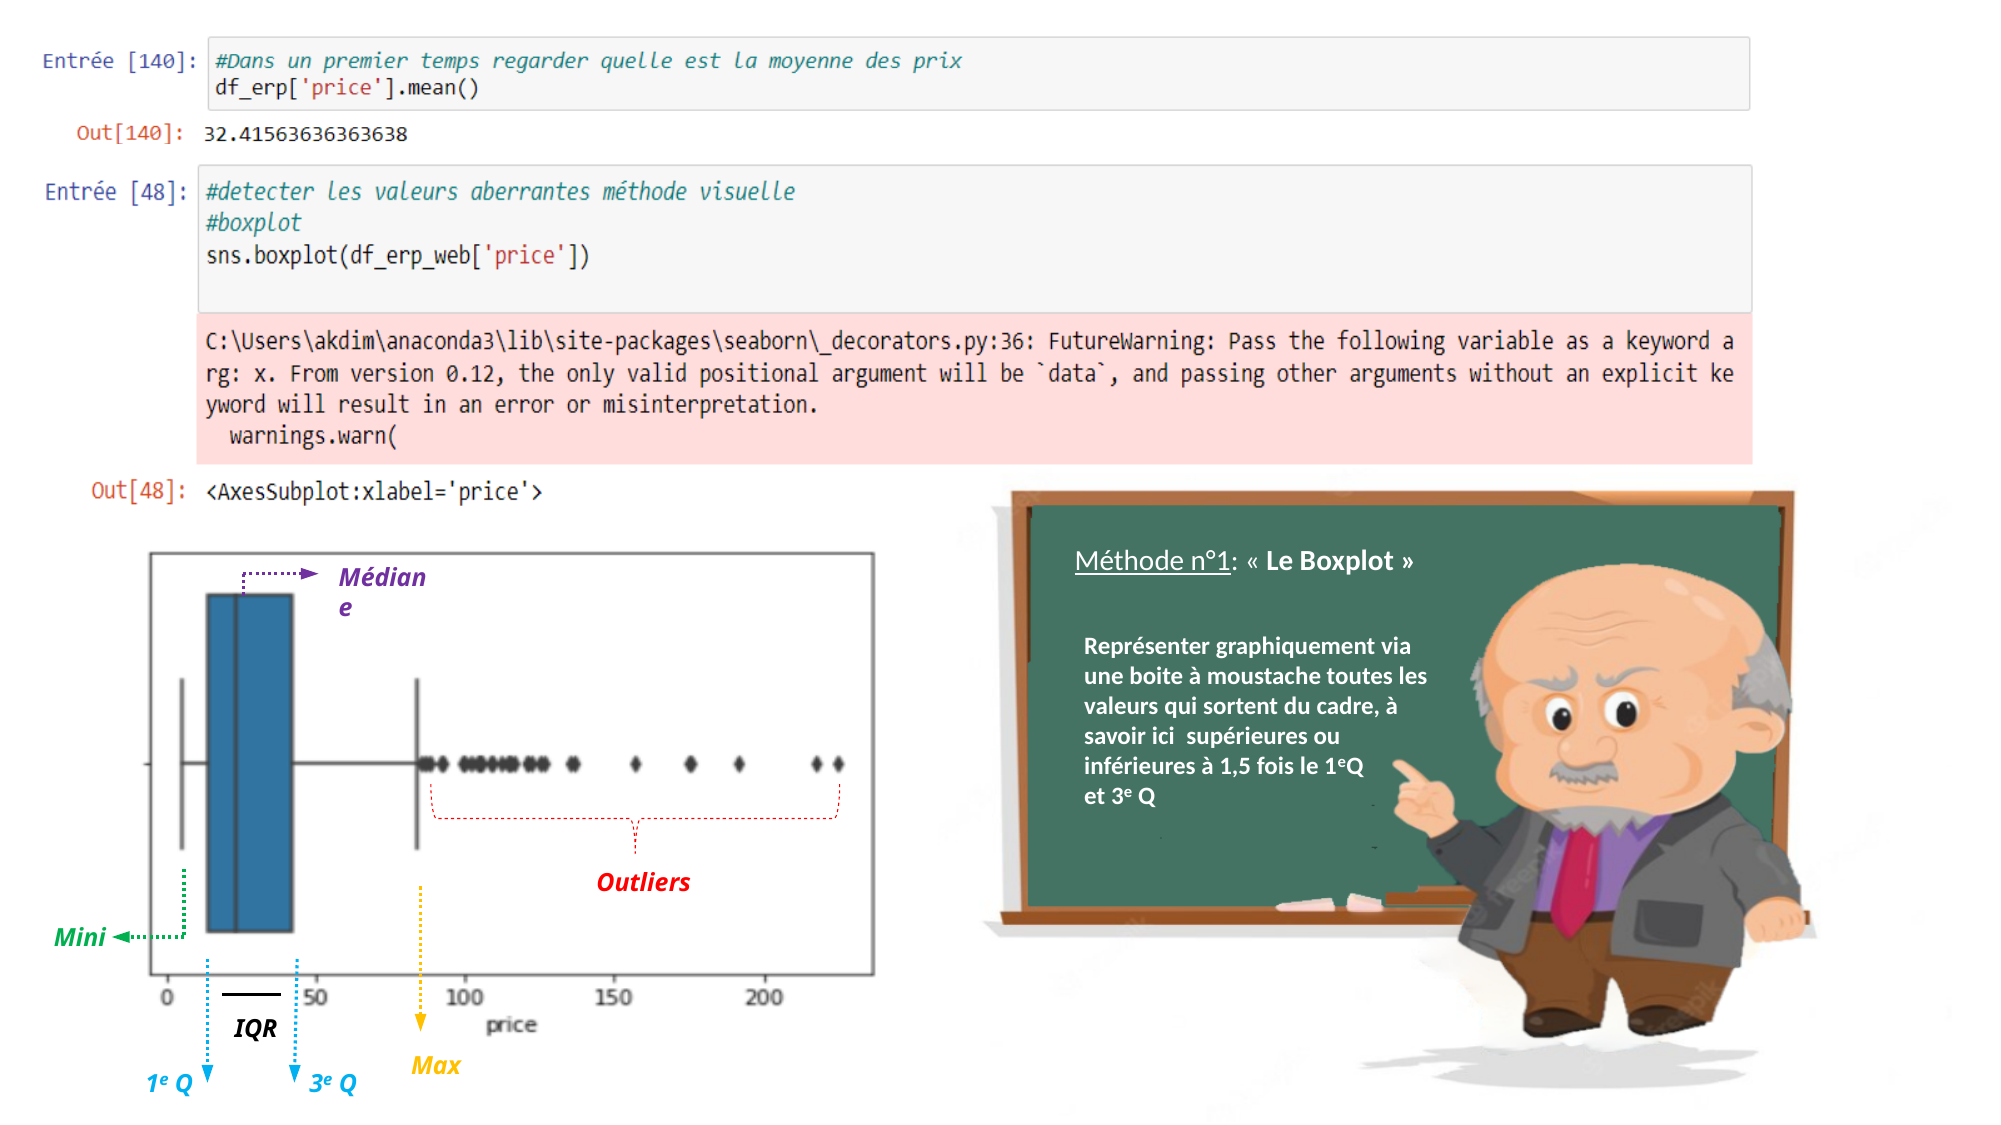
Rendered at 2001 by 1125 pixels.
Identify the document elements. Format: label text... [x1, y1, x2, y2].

text_box Représenter graphiquement via une boite à moustache toutes les valeurs qui sortent du cadre, à savoir ici supérieures ou inférieures à 1,5 fois le 1eQ et 3e Q [1069, 622, 1468, 820]
text_box 3e Q [294, 1059, 382, 1106]
text_box Méthode n°1: « Le Boxplot » [1059, 534, 1706, 585]
picture [14, 19, 1986, 1122]
text_box Mini [39, 913, 126, 959]
text_box Max [396, 1041, 484, 1088]
text_box IQR [219, 1004, 307, 1051]
text_box Médiane [323, 553, 443, 600]
text_box Outliers [581, 858, 745, 905]
text_box 1e Q [130, 1059, 218, 1106]
